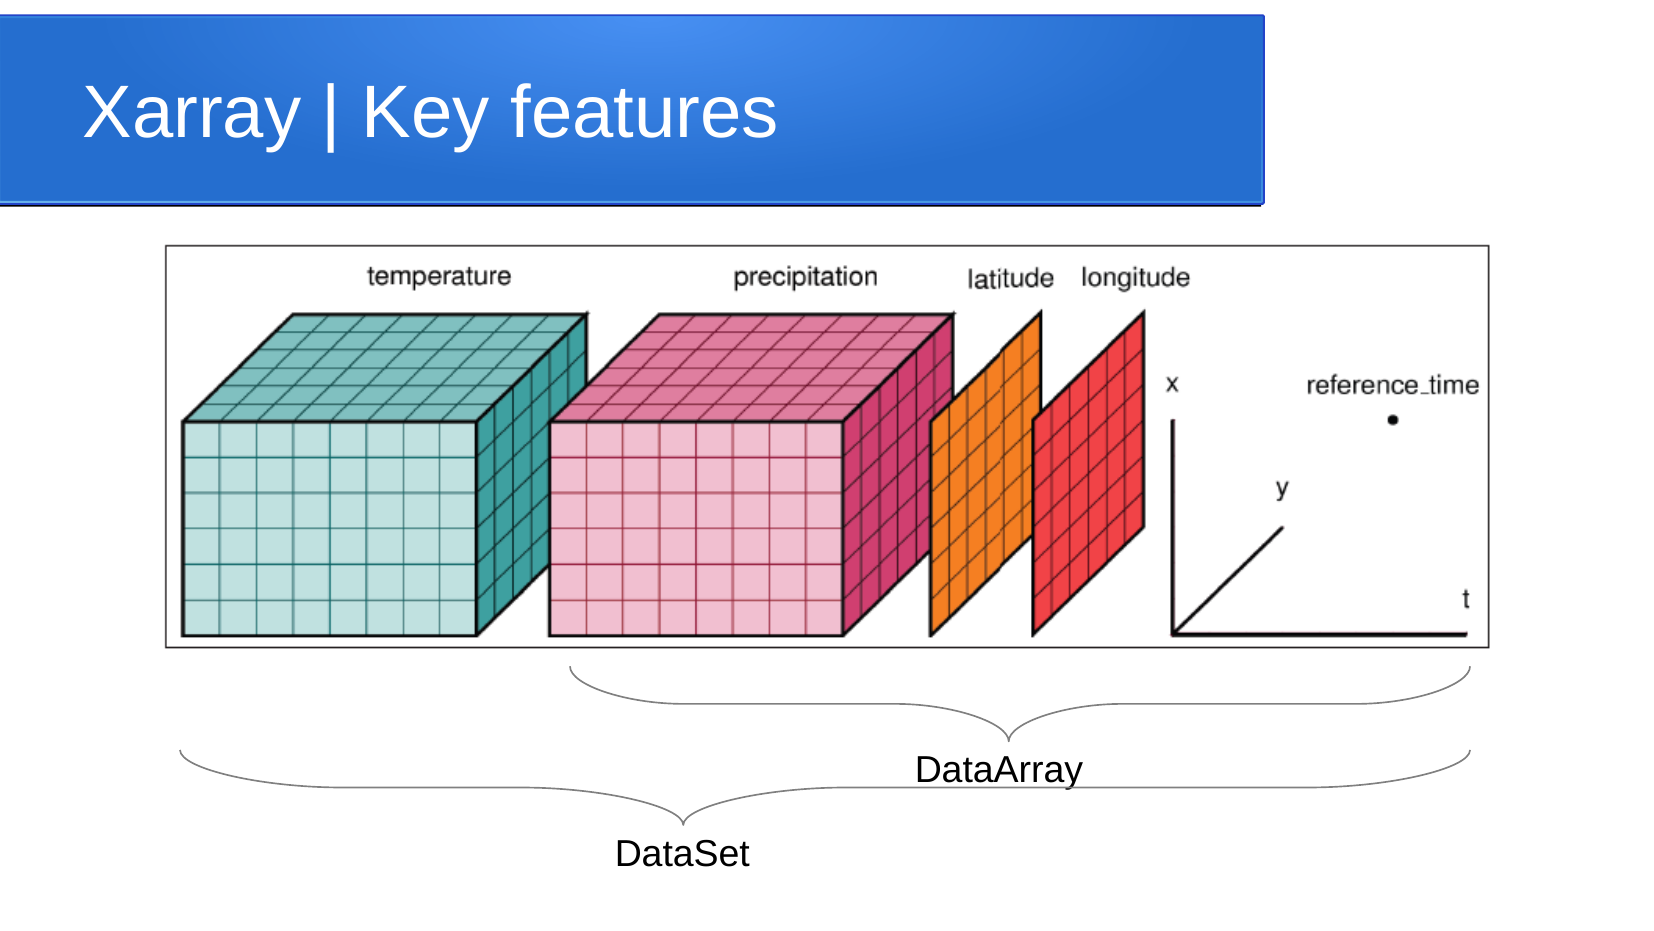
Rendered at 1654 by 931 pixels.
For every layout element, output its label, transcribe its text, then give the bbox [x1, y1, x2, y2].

title Xarray | Key features [82, 35, 1235, 189]
text_box DataSet [600, 825, 799, 876]
text_box DataArray [900, 741, 1156, 786]
picture [156, 239, 1496, 658]
